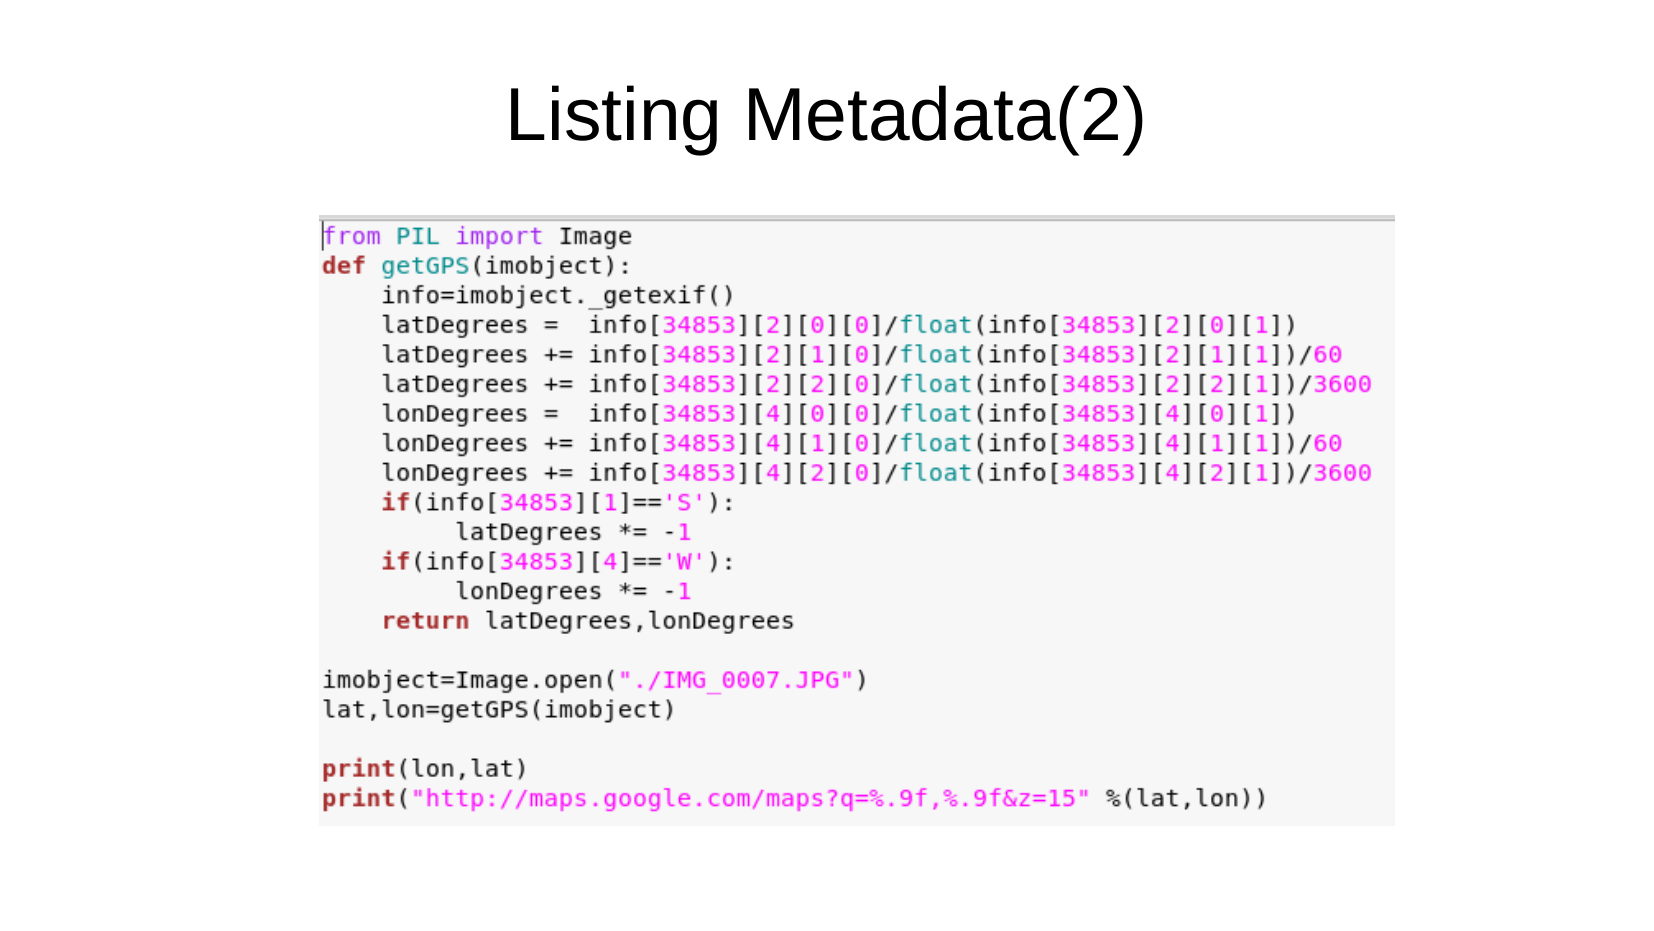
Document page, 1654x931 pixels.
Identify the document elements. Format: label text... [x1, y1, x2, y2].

title Listing Metadata(2) [82, 37, 1571, 193]
picture [319, 215, 1396, 826]
